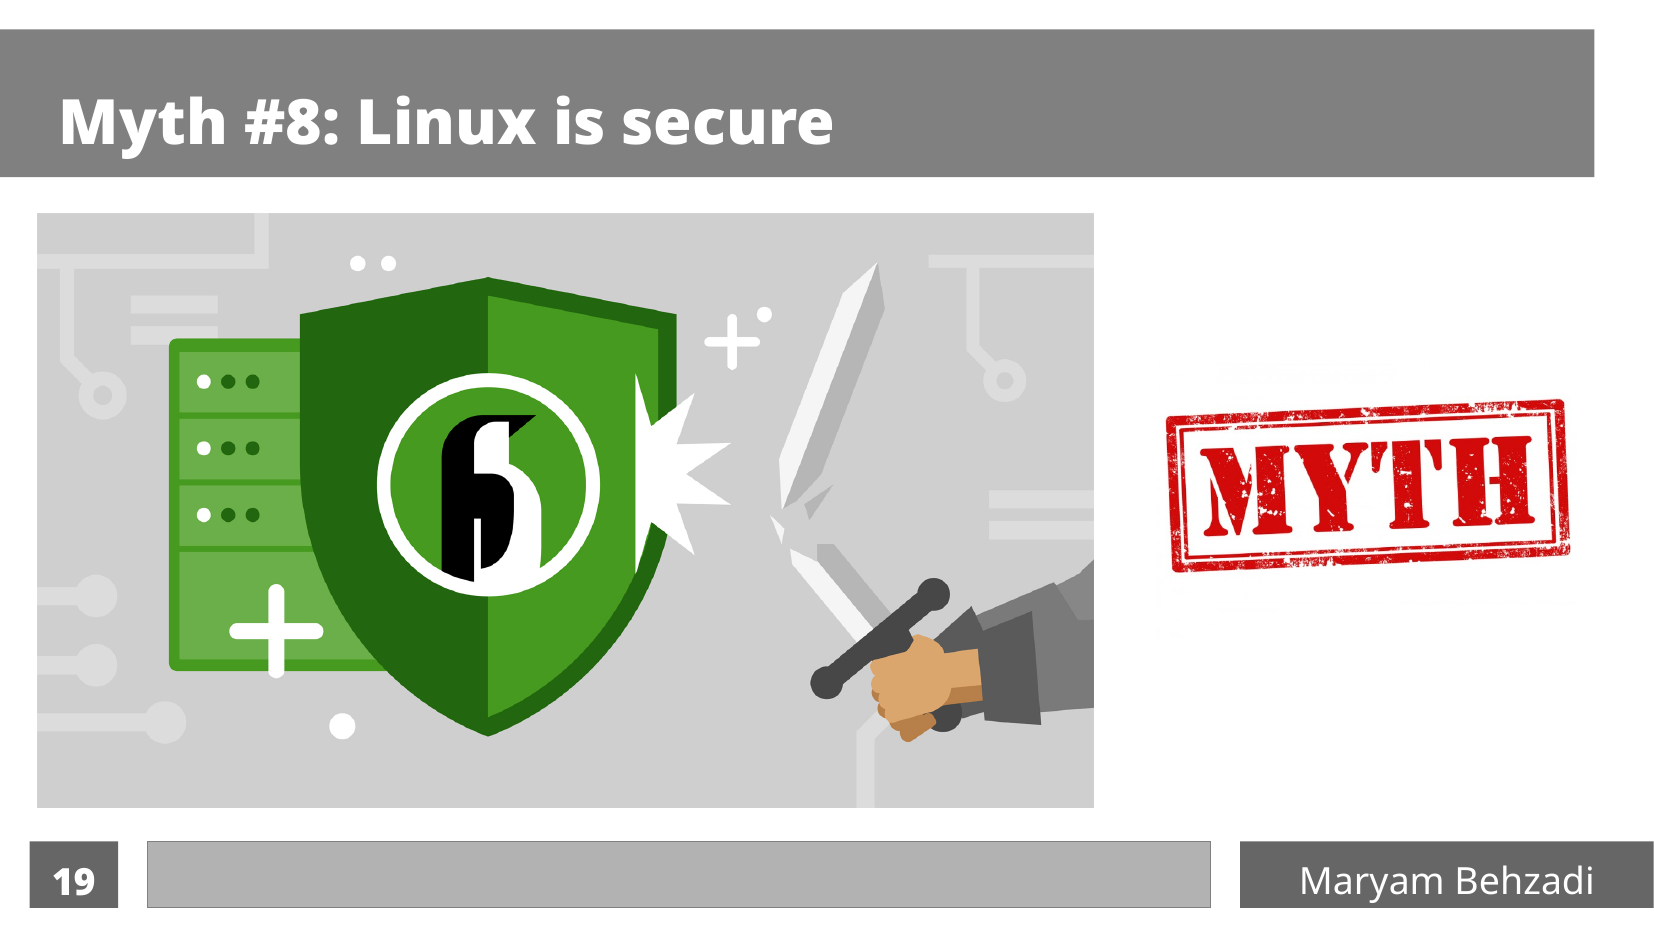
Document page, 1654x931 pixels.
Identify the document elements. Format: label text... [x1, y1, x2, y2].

picture [37, 213, 1094, 808]
picture [1156, 356, 1578, 638]
title Myth #8: Linux is secure [59, 44, 1595, 163]
